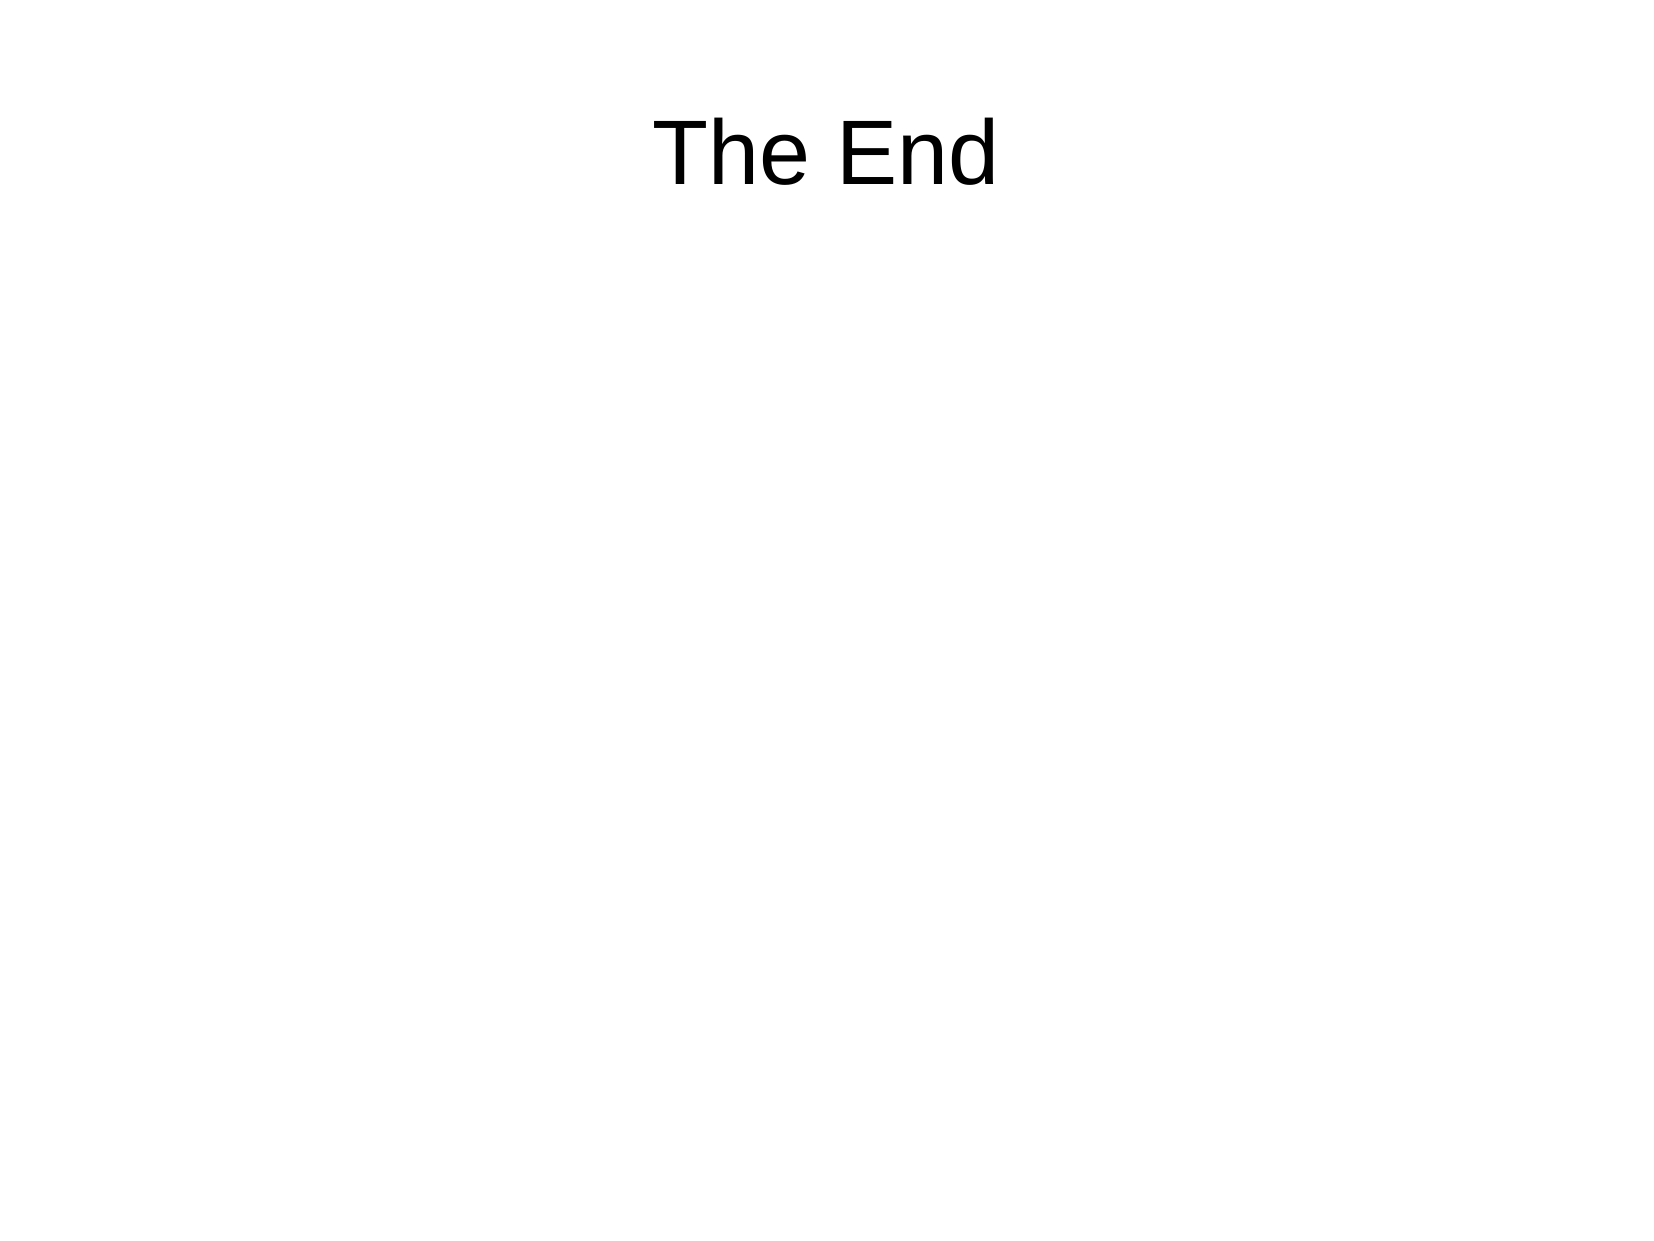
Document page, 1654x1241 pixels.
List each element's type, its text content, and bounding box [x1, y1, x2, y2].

title The End [82, 56, 1571, 249]
